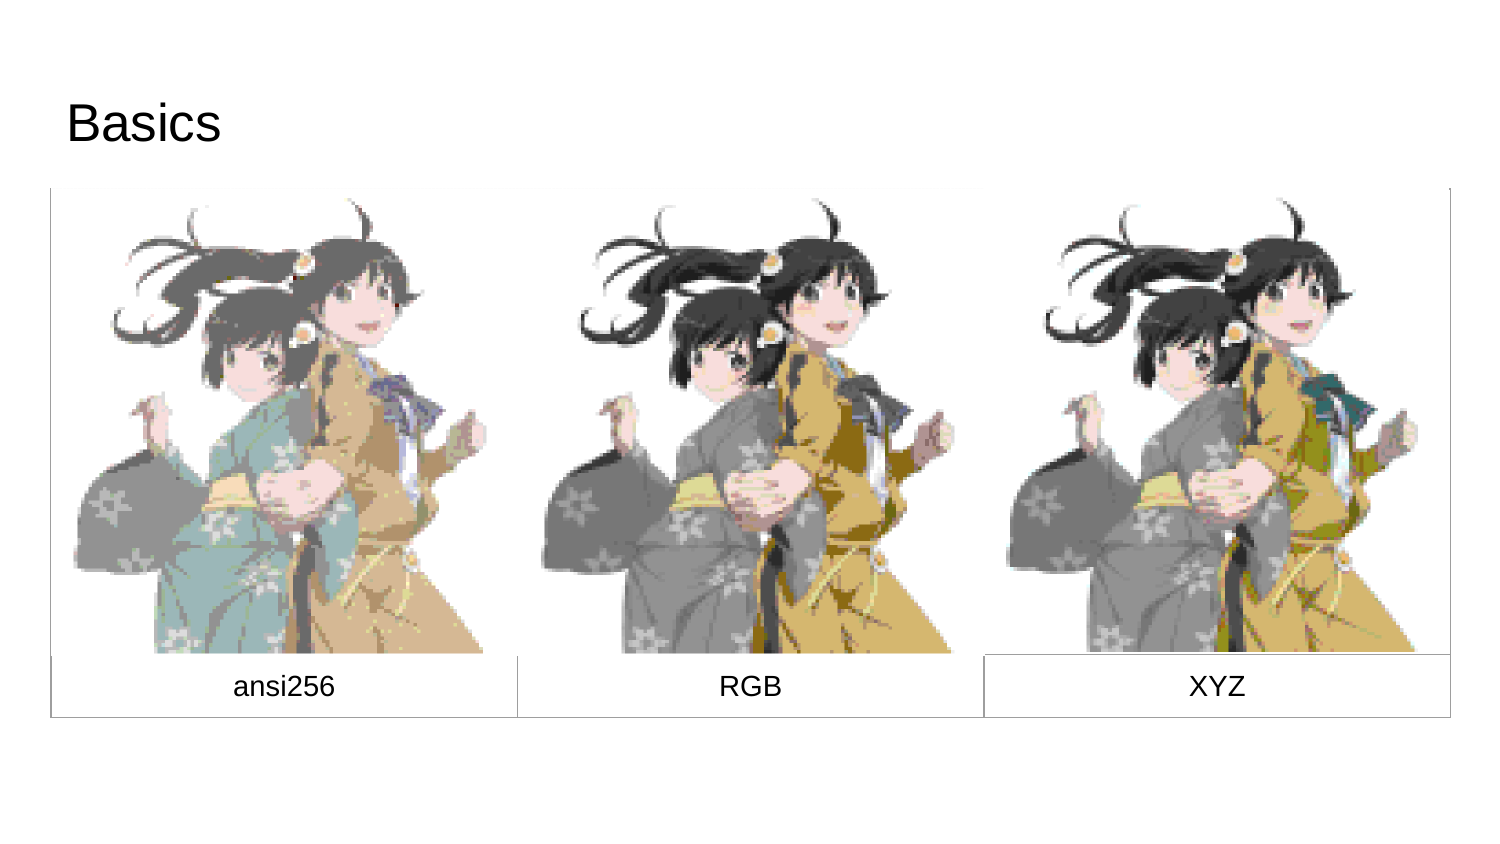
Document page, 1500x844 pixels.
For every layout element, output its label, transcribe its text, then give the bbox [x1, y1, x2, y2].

picture [51, 188, 1449, 656]
table_cell RGB [518, 656, 983, 717]
title Basics [51, 72, 1449, 167]
table_cell XYZ [985, 655, 1450, 717]
table_cell ansi256 [52, 656, 517, 717]
